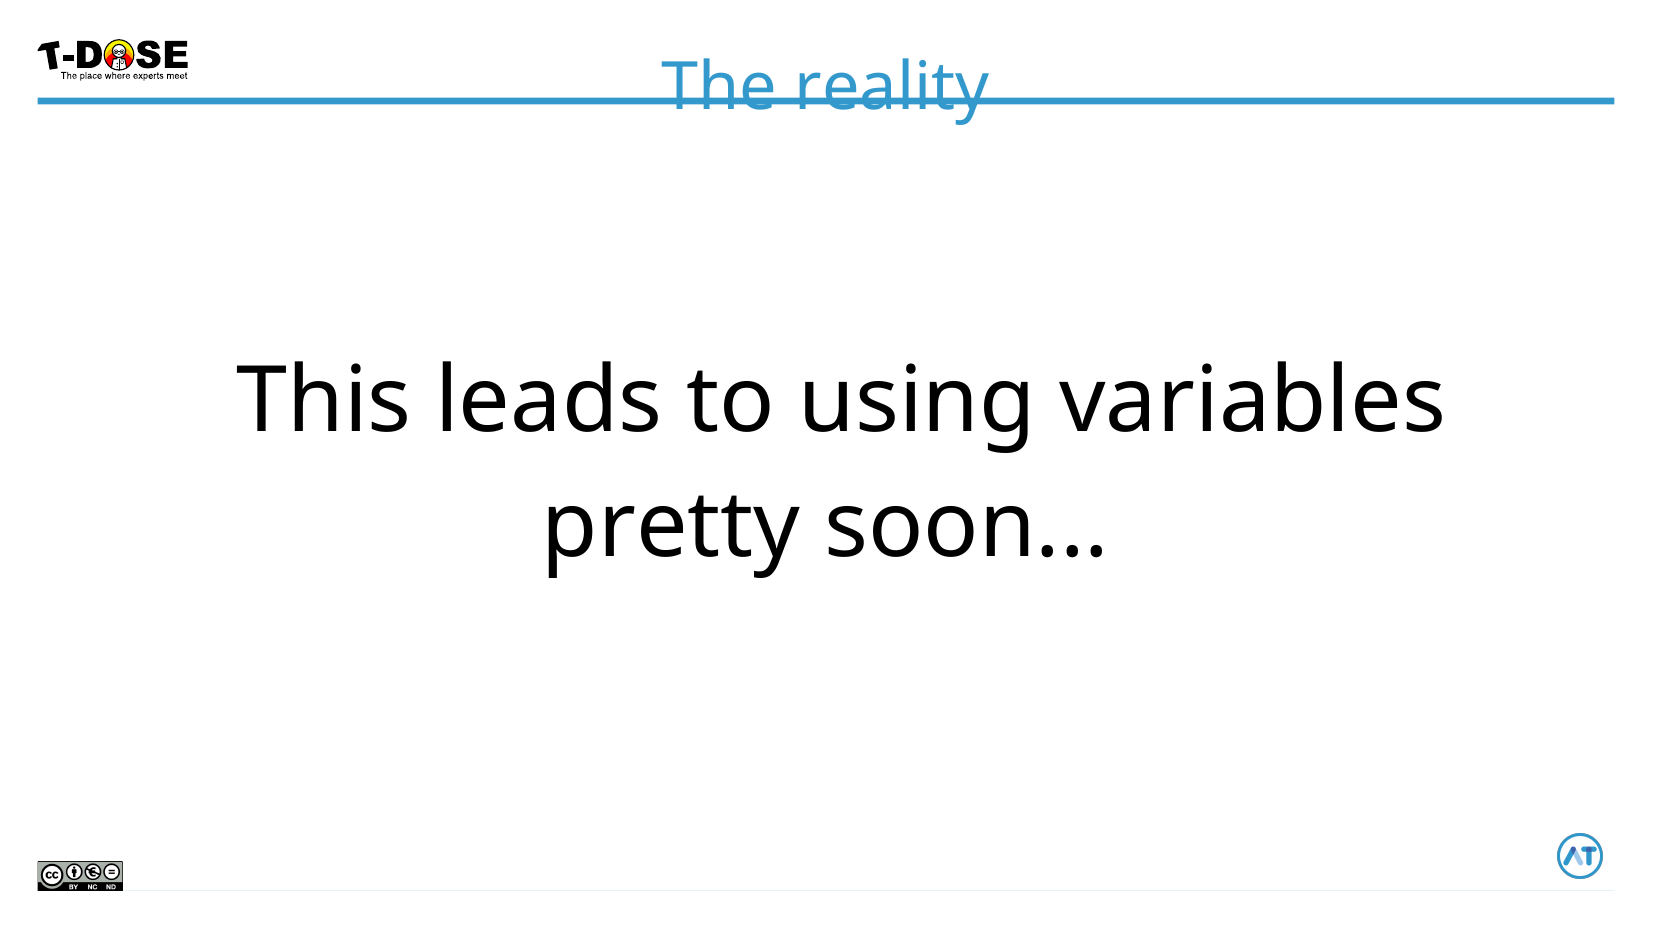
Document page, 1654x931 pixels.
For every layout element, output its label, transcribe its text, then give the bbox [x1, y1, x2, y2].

picture [1557, 833, 1603, 879]
text_box This leads to using variables pretty soon... [131, 412, 1521, 505]
text_box The reality [37, 38, 1615, 106]
picture [37, 861, 123, 891]
